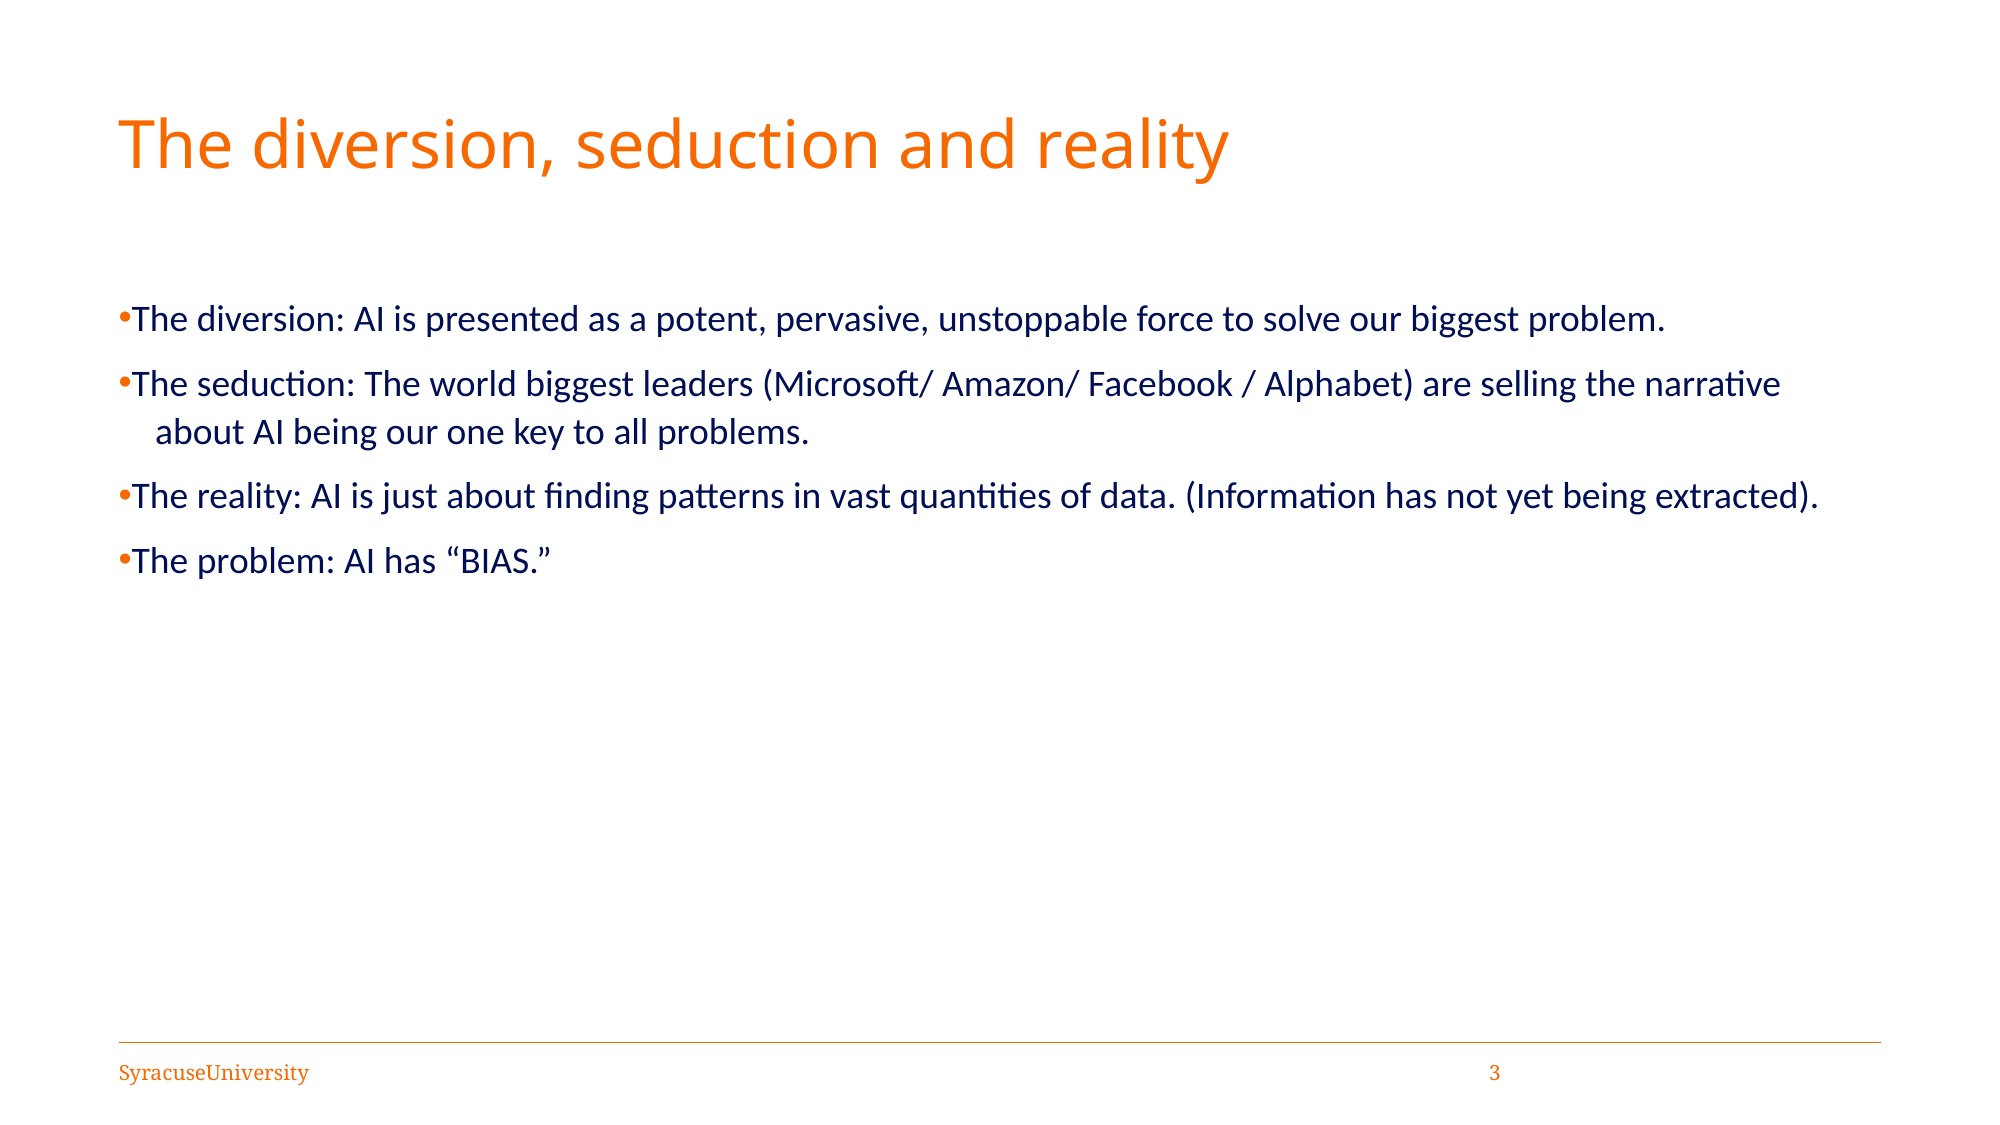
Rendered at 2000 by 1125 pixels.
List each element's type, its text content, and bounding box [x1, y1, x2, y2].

title The diversion, seduction and reality [118, 110, 1882, 173]
list The diversion: AI is presented as a potent, pervasive, unstoppable force to solve our biggest problem. The seduction: The world biggest leaders (Microsoft/ Amazon/ Facebook / Alphabet) are selling the narrative about AI being our one key to all problems. The reality: AI is just about finding patterns in vast quantities of data. (Information has not yet being extracted). The problem: AI has “BIAS.” [118, 290, 1881, 959]
